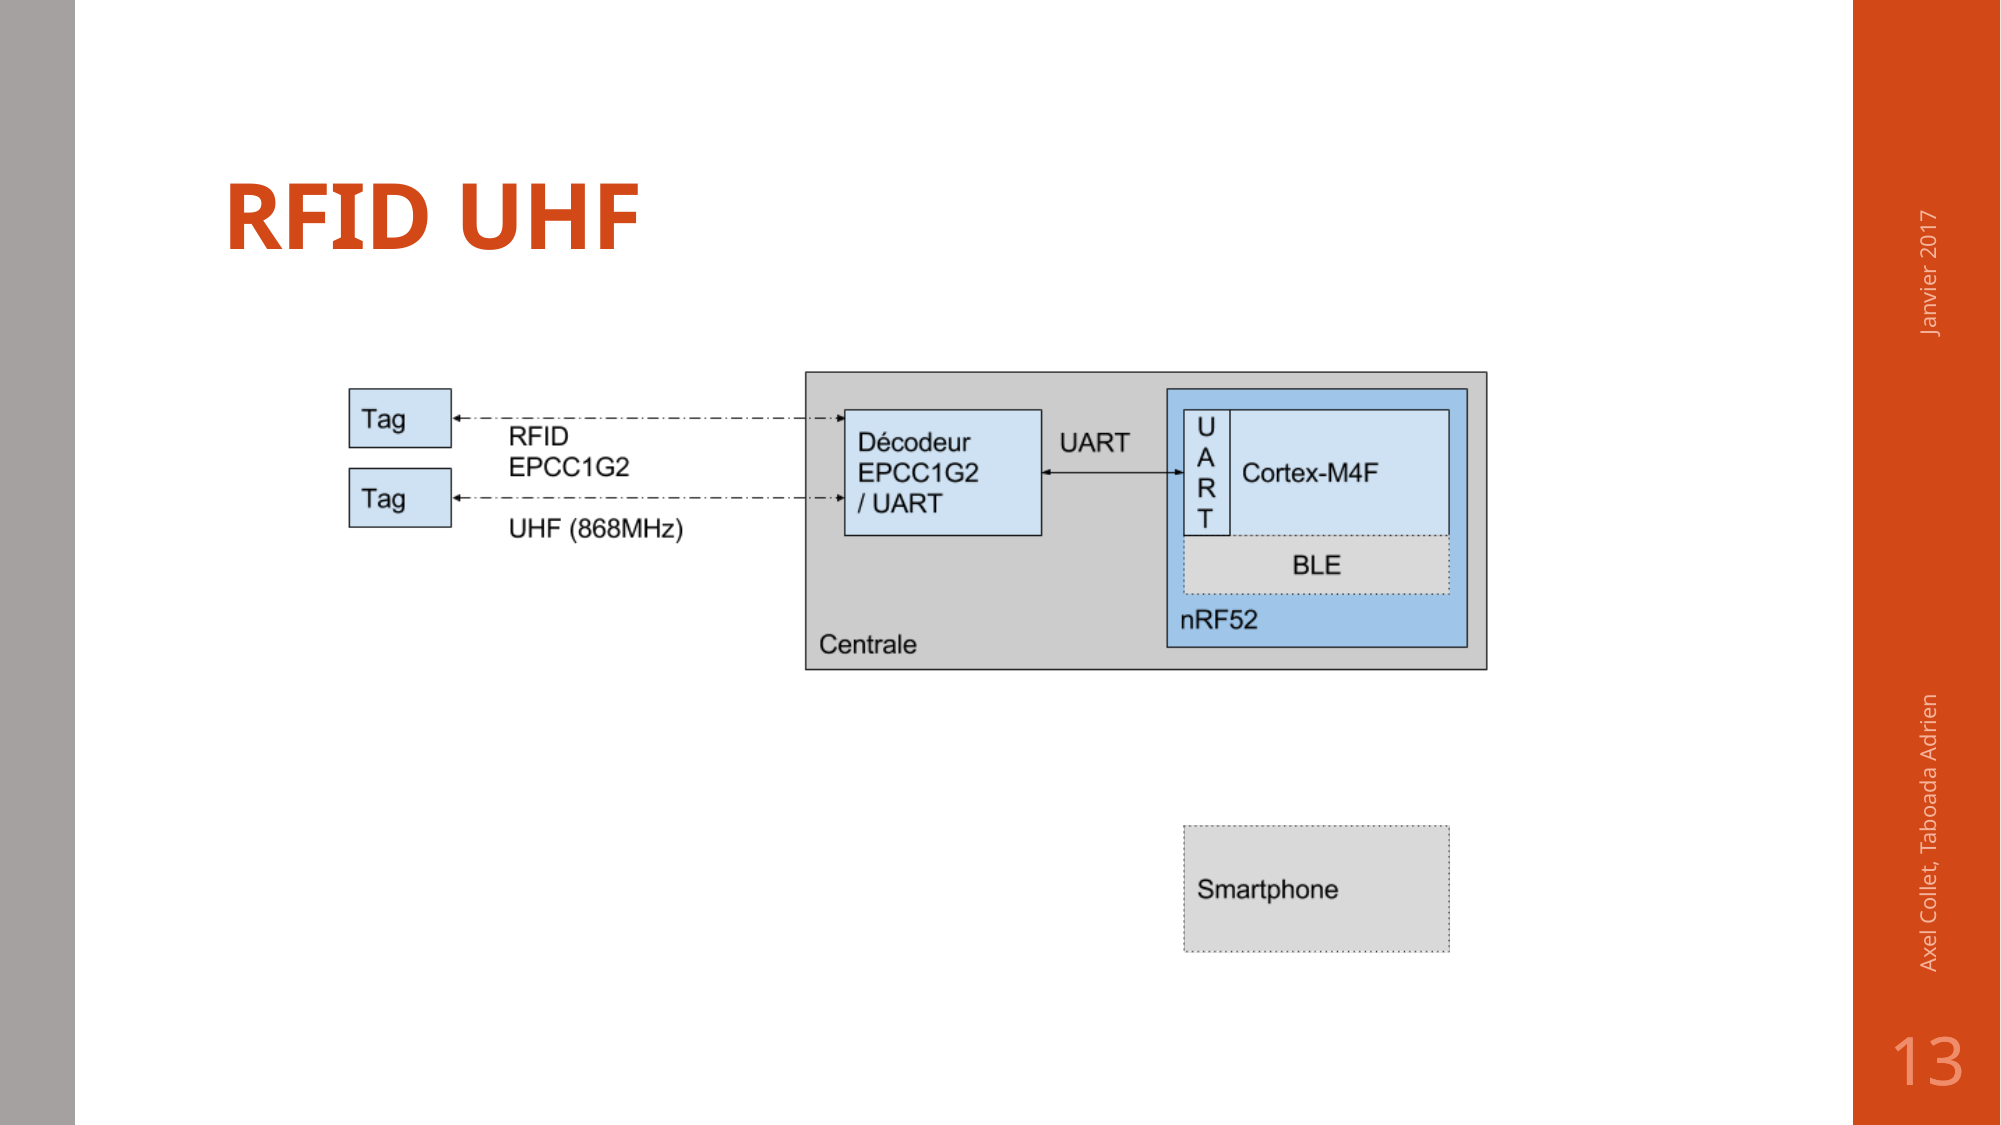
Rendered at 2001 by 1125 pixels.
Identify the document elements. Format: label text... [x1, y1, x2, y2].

picture [307, 299, 1517, 1014]
text_box [1852, 1012, 2000, 1110]
text_box Axel Collet, Taboada Adrien [1897, 400, 1958, 988]
text_box Janvier 2017 [1897, 37, 1958, 351]
title RFID UHF [206, 48, 1797, 278]
